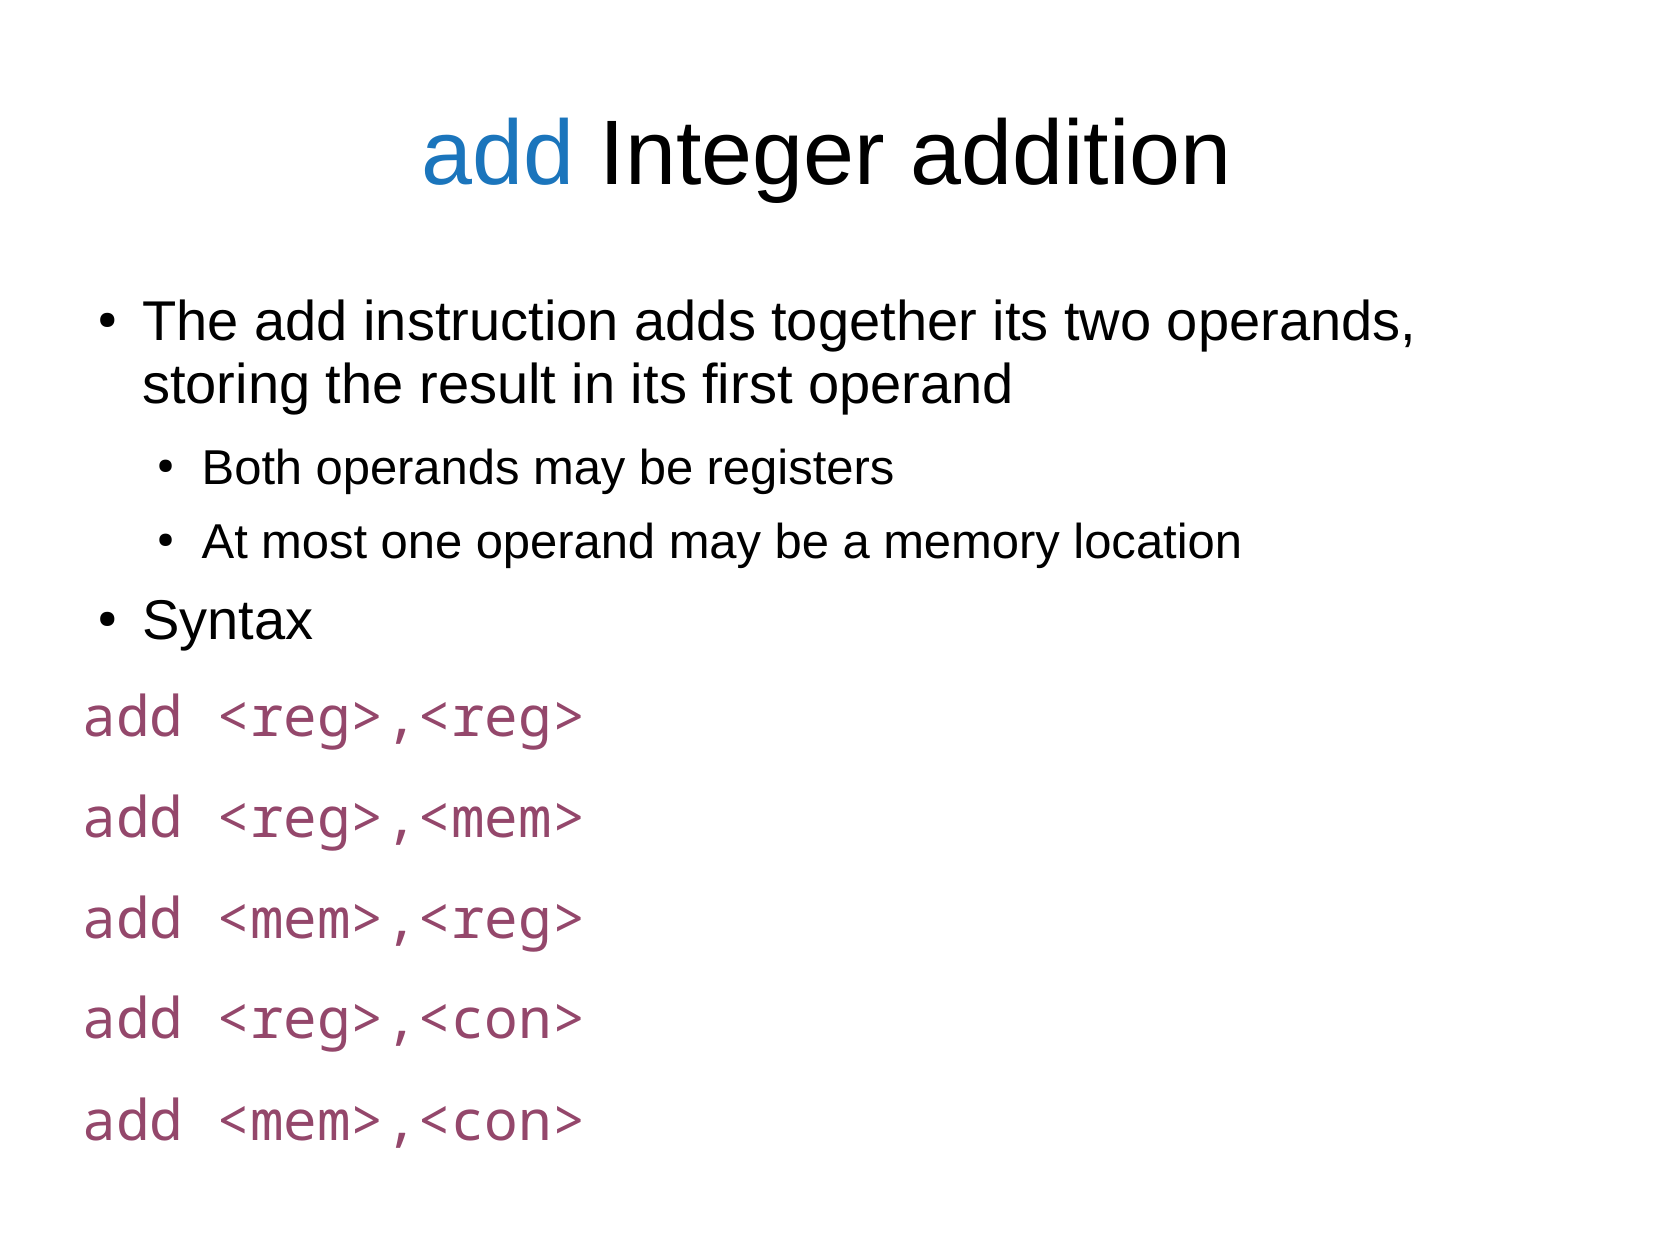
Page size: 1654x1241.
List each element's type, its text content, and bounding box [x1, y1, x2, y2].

title add Integer addition [82, 49, 1571, 257]
list The add instruction adds together its two operands, storing the result in its first operand Both operands may be registers At most one operand may be a memory location Syntax add <reg>,<reg> add <reg>,<mem> add <mem>,<reg> add <reg>,<con> add <mem>,<con> [82, 290, 1571, 1163]
